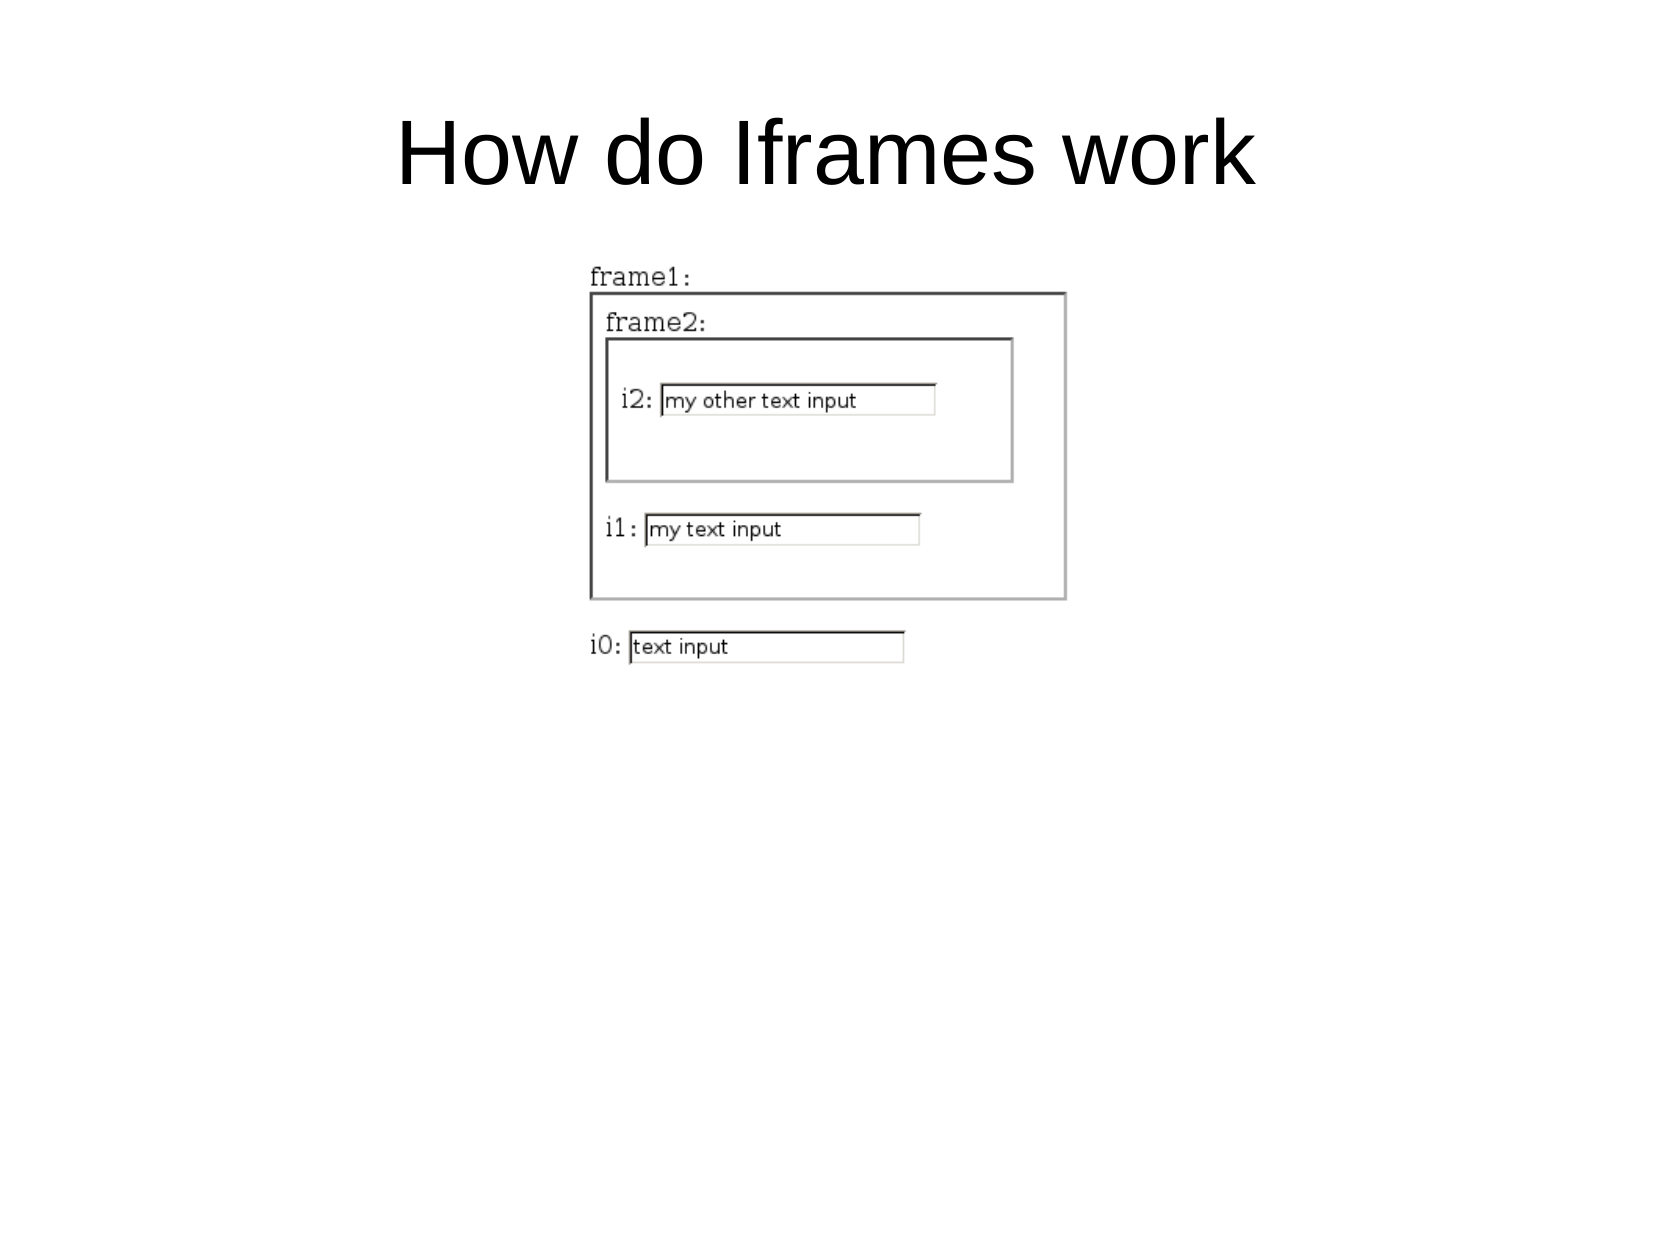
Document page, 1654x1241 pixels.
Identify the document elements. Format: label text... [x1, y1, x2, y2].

picture [579, 253, 1072, 676]
title How do Iframes work [82, 49, 1571, 257]
